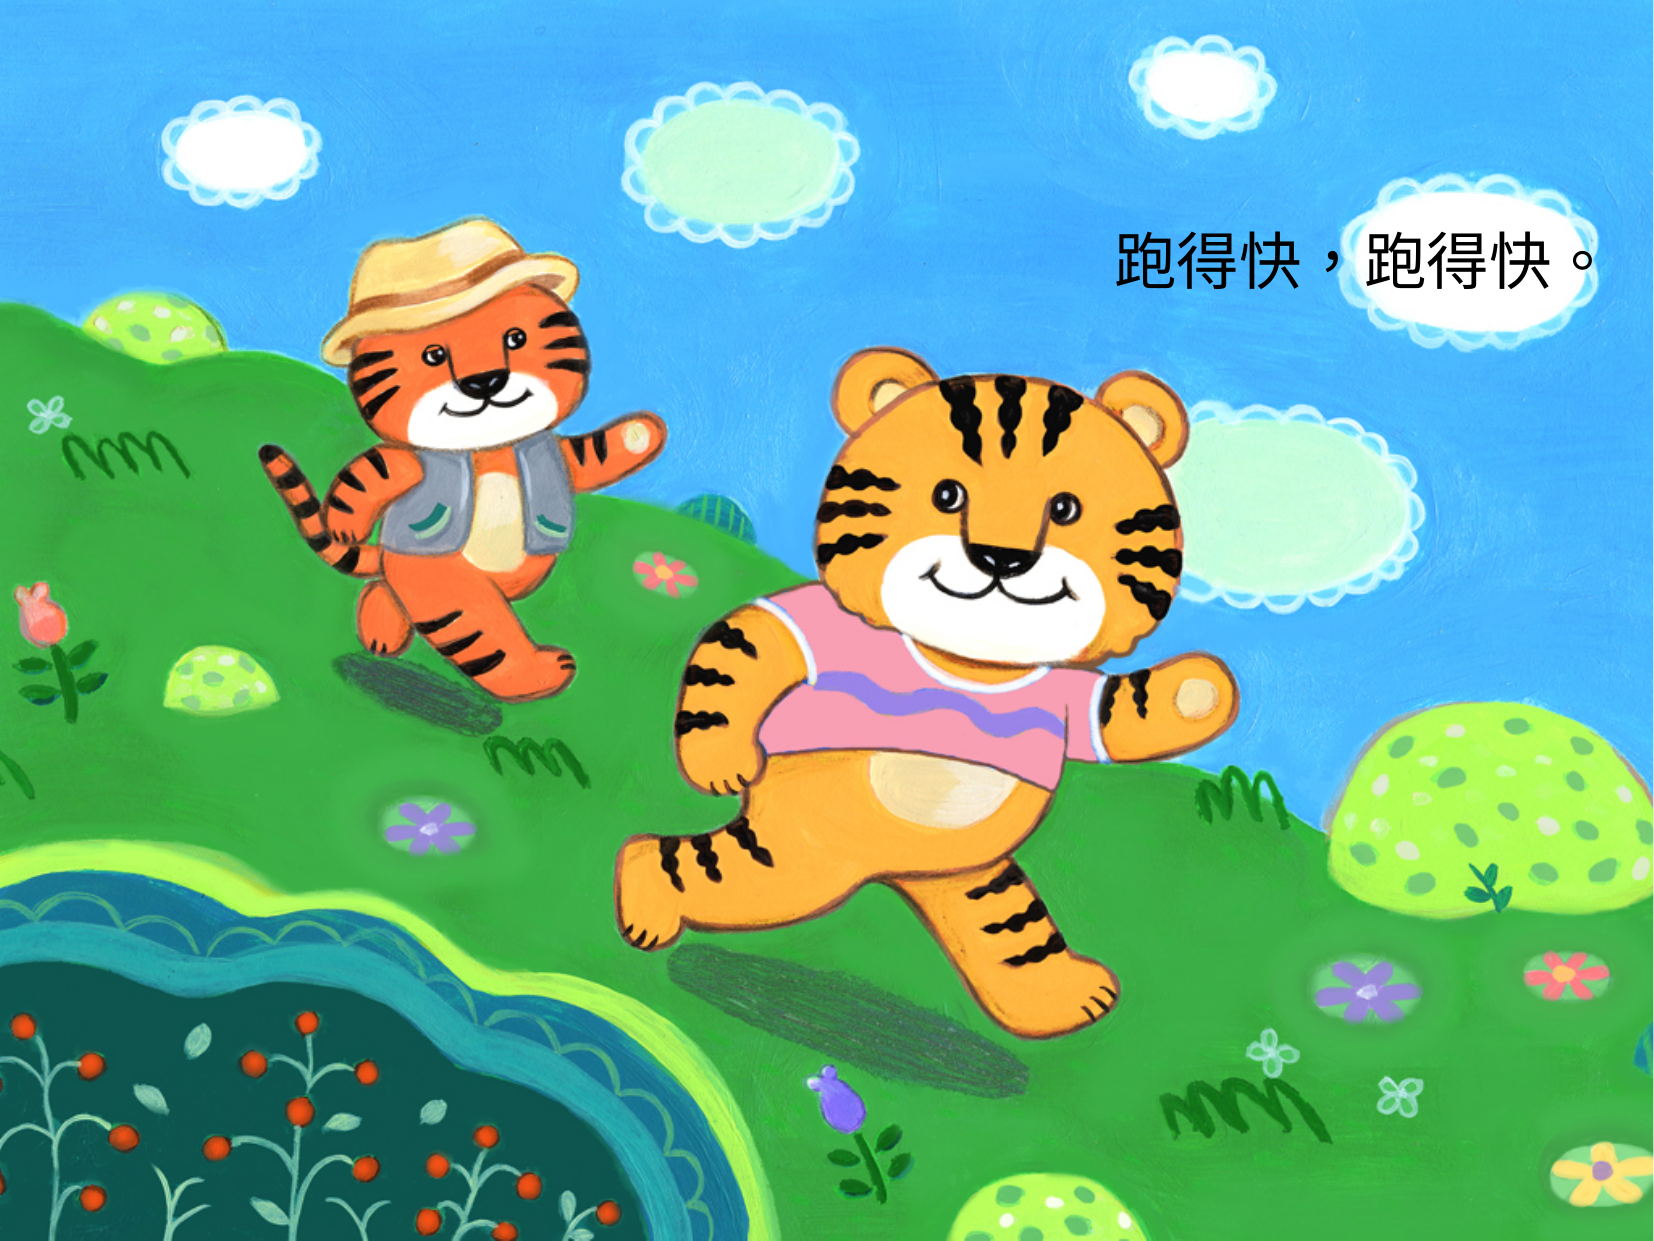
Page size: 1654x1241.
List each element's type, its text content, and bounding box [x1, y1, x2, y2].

title 跑得快，跑得快。 [1062, 153, 1654, 361]
picture [0, 0, 1654, 1241]
